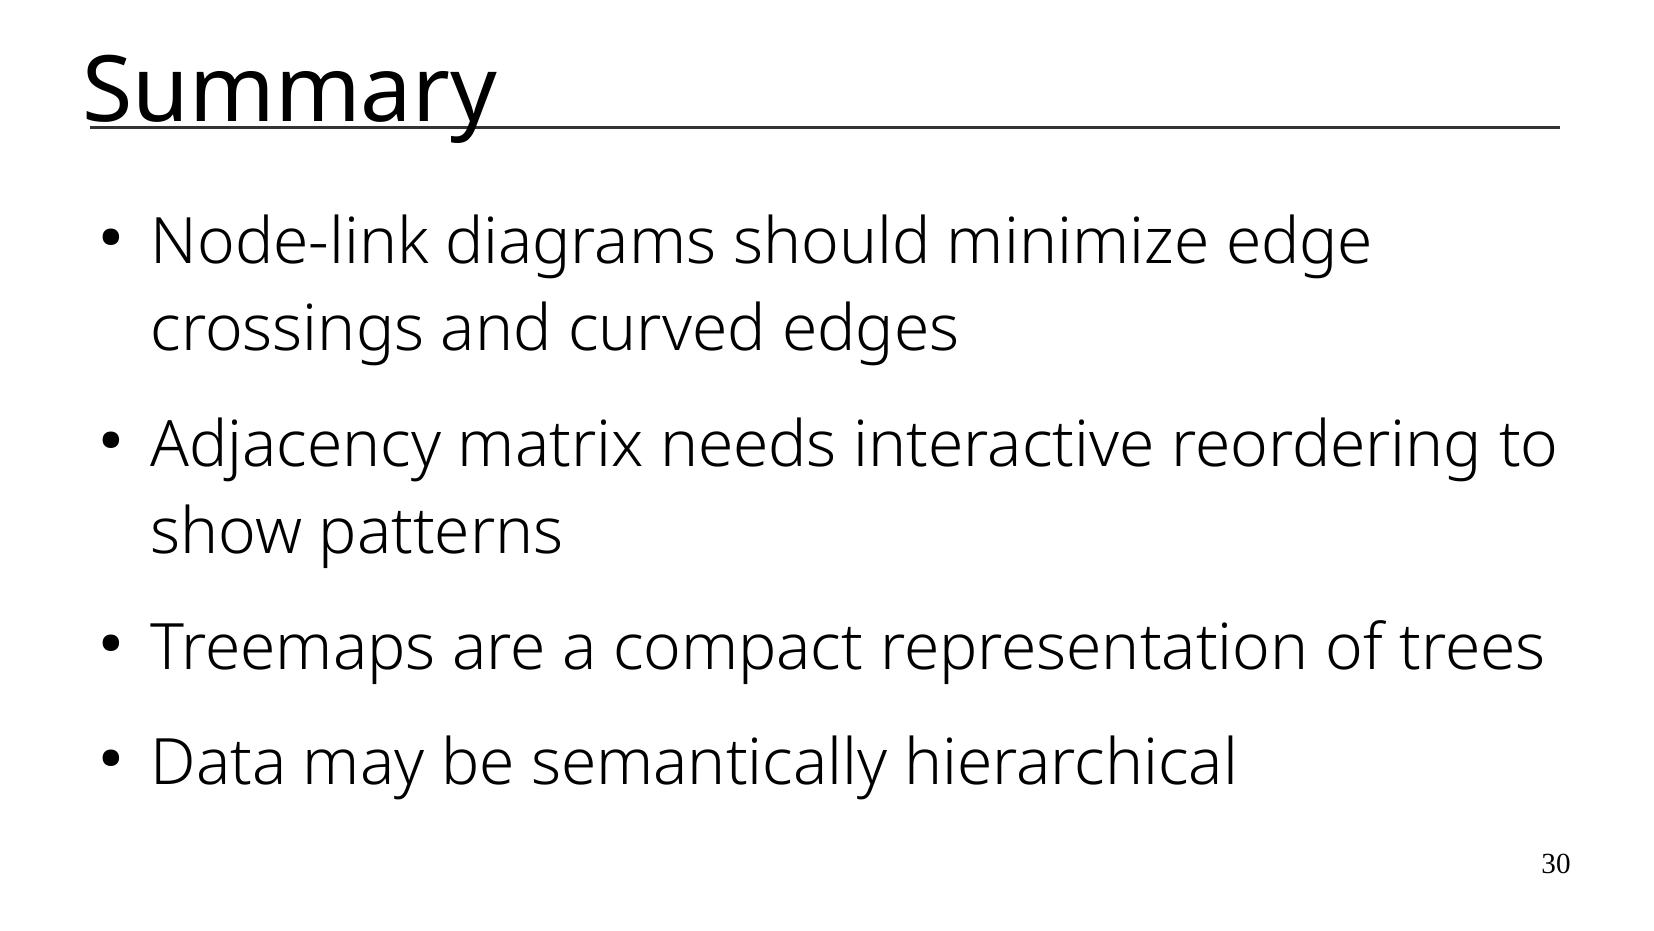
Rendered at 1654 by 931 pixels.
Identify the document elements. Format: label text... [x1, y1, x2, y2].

list Node-link diagrams should minimize edge crossings and curved edges Adjacency matrix needs interactive reordering to show patterns Treemaps are a compact representation of trees Data may be semantically hierarchical [82, 195, 1571, 811]
title Summary [82, 32, 1571, 140]
